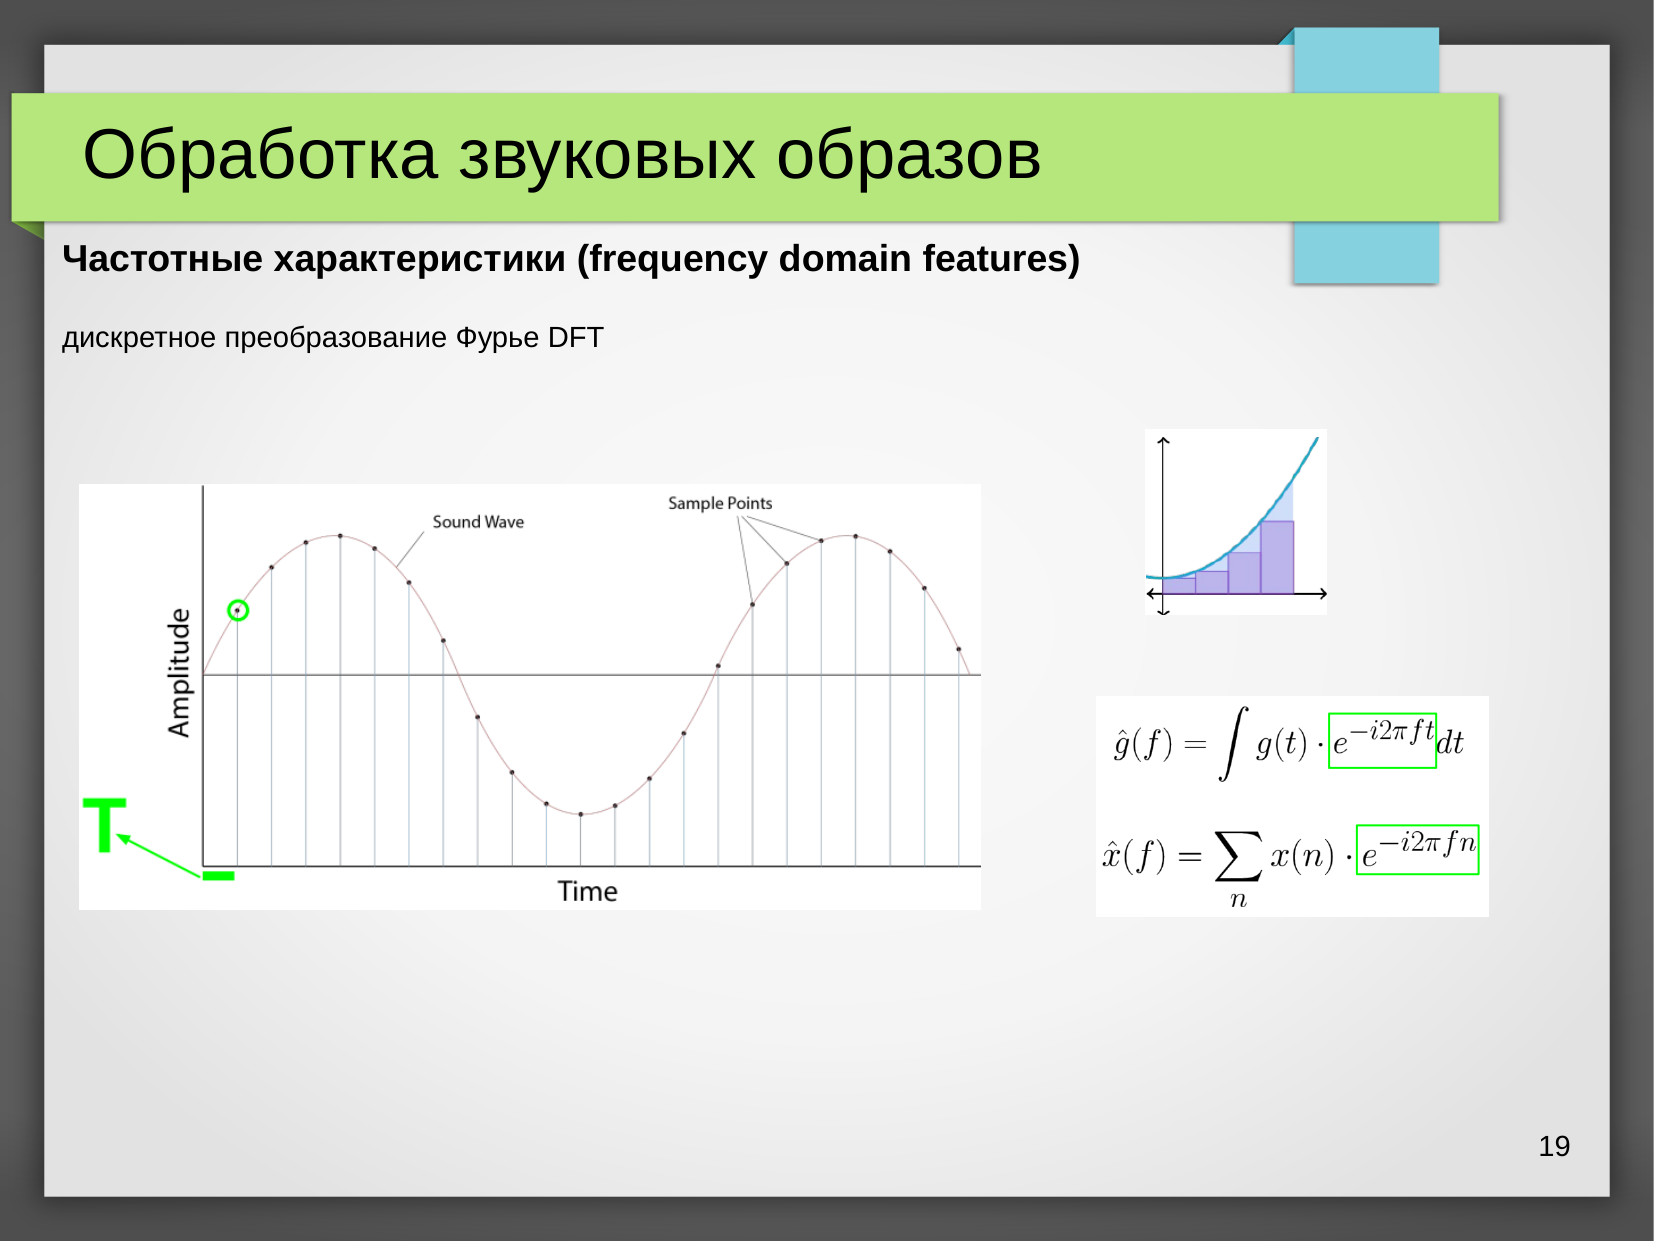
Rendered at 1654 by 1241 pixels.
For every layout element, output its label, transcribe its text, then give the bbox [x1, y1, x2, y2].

title Обработка звуковых образов [82, 114, 1406, 194]
picture [0, 0, 1654, 1241]
text_box Частотные характеристики (frequency domain features) дискретное преобразование Фурье DFT [62, 237, 1512, 367]
